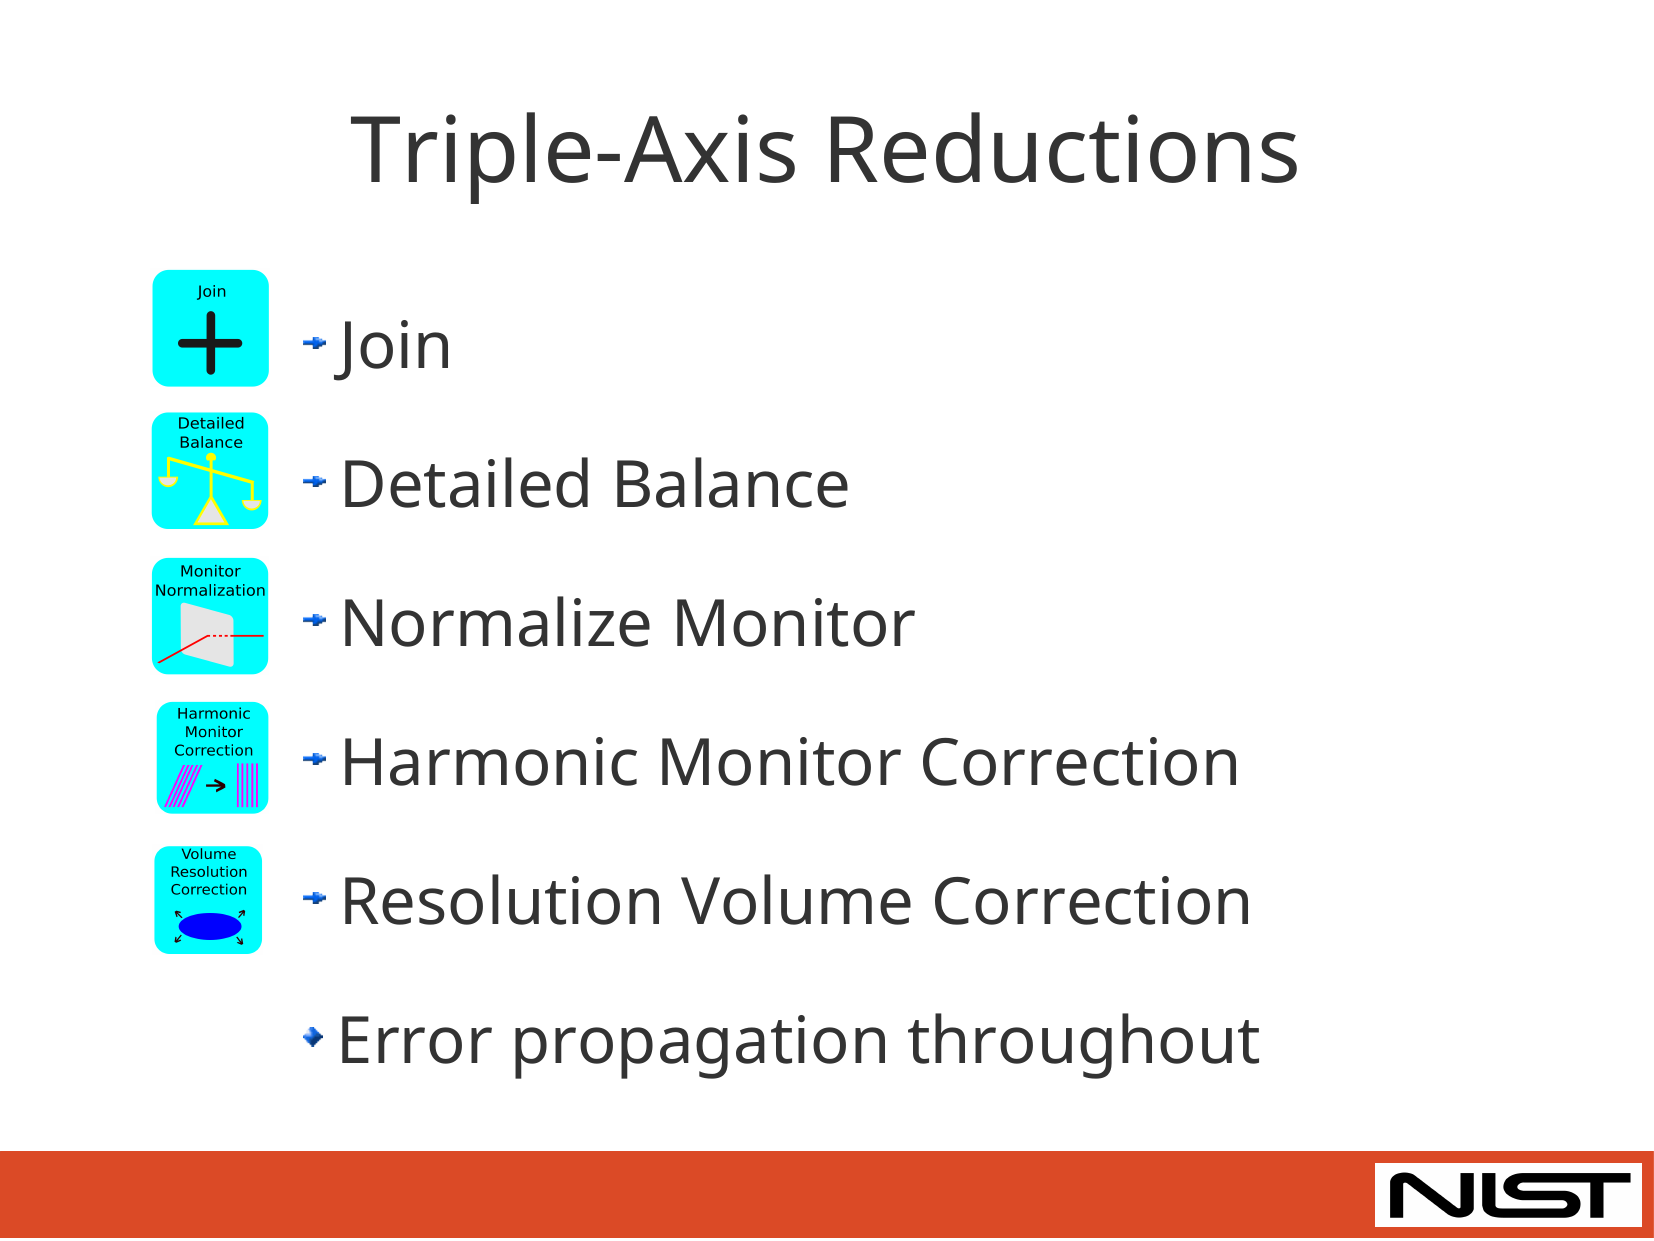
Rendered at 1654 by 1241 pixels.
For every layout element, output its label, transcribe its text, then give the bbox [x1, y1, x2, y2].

picture [155, 700, 269, 814]
picture [152, 844, 263, 955]
picture [150, 268, 270, 387]
picture [150, 556, 269, 675]
picture [0, 1151, 1654, 1238]
list Join Detailed Balance Normalize Monitor Harmonic Monitor Correction Resolution Volume Correction Error propagation throughout [295, 295, 1567, 1093]
title Triple-Axis Reductions [82, 41, 1571, 265]
picture [150, 411, 269, 530]
